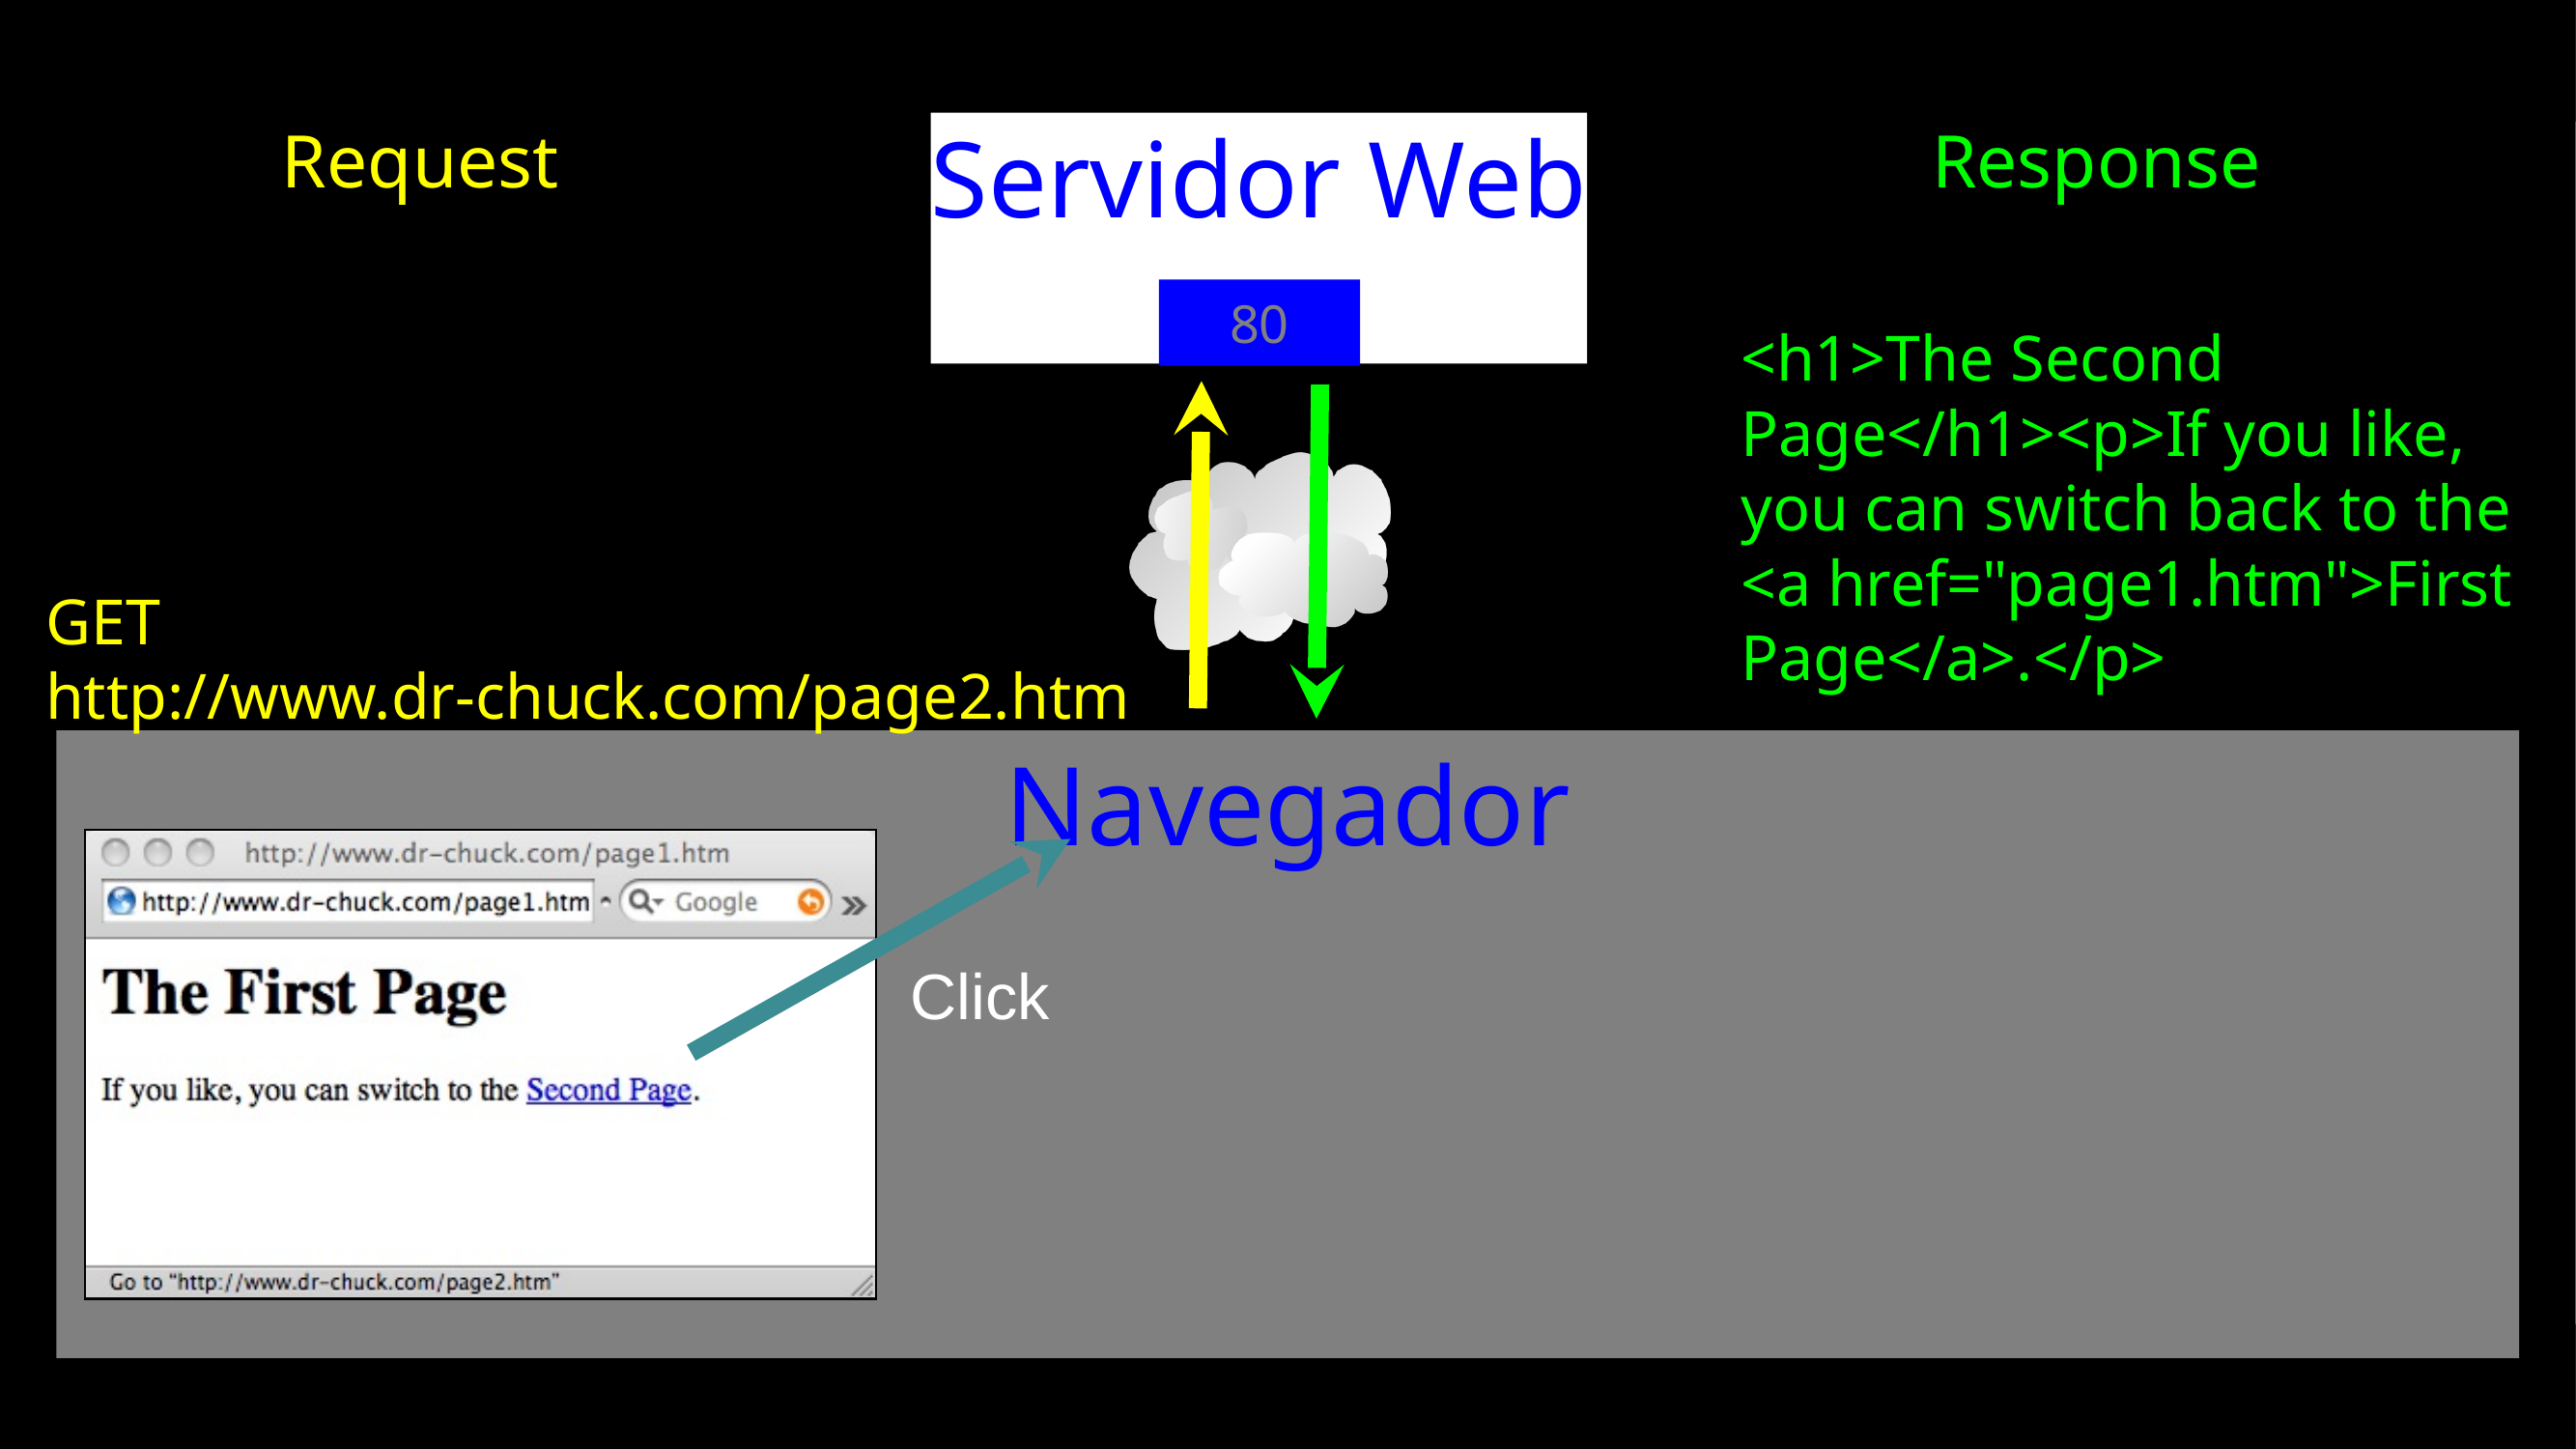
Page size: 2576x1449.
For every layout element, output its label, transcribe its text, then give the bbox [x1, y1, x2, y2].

picture [1327, 452, 1391, 650]
text_box Response [1917, 108, 2277, 211]
text_box <h1>The Second Page</h1><p>If you like, you can switch back to the <a href="page1.htm">First Page</a>.</p> [1741, 251, 2529, 760]
text_box 80 [1158, 279, 1361, 366]
text_box Navegador [56, 730, 2520, 1358]
picture [1208, 452, 1310, 650]
picture [1129, 452, 1191, 613]
text_box Request [267, 108, 574, 211]
text_box Click [895, 947, 1064, 1039]
text_box Servidor Web [930, 112, 1588, 364]
picture [86, 831, 875, 1298]
text_box GET http://www.dr-chuck.com/page2.htm [45, 613, 1192, 700]
